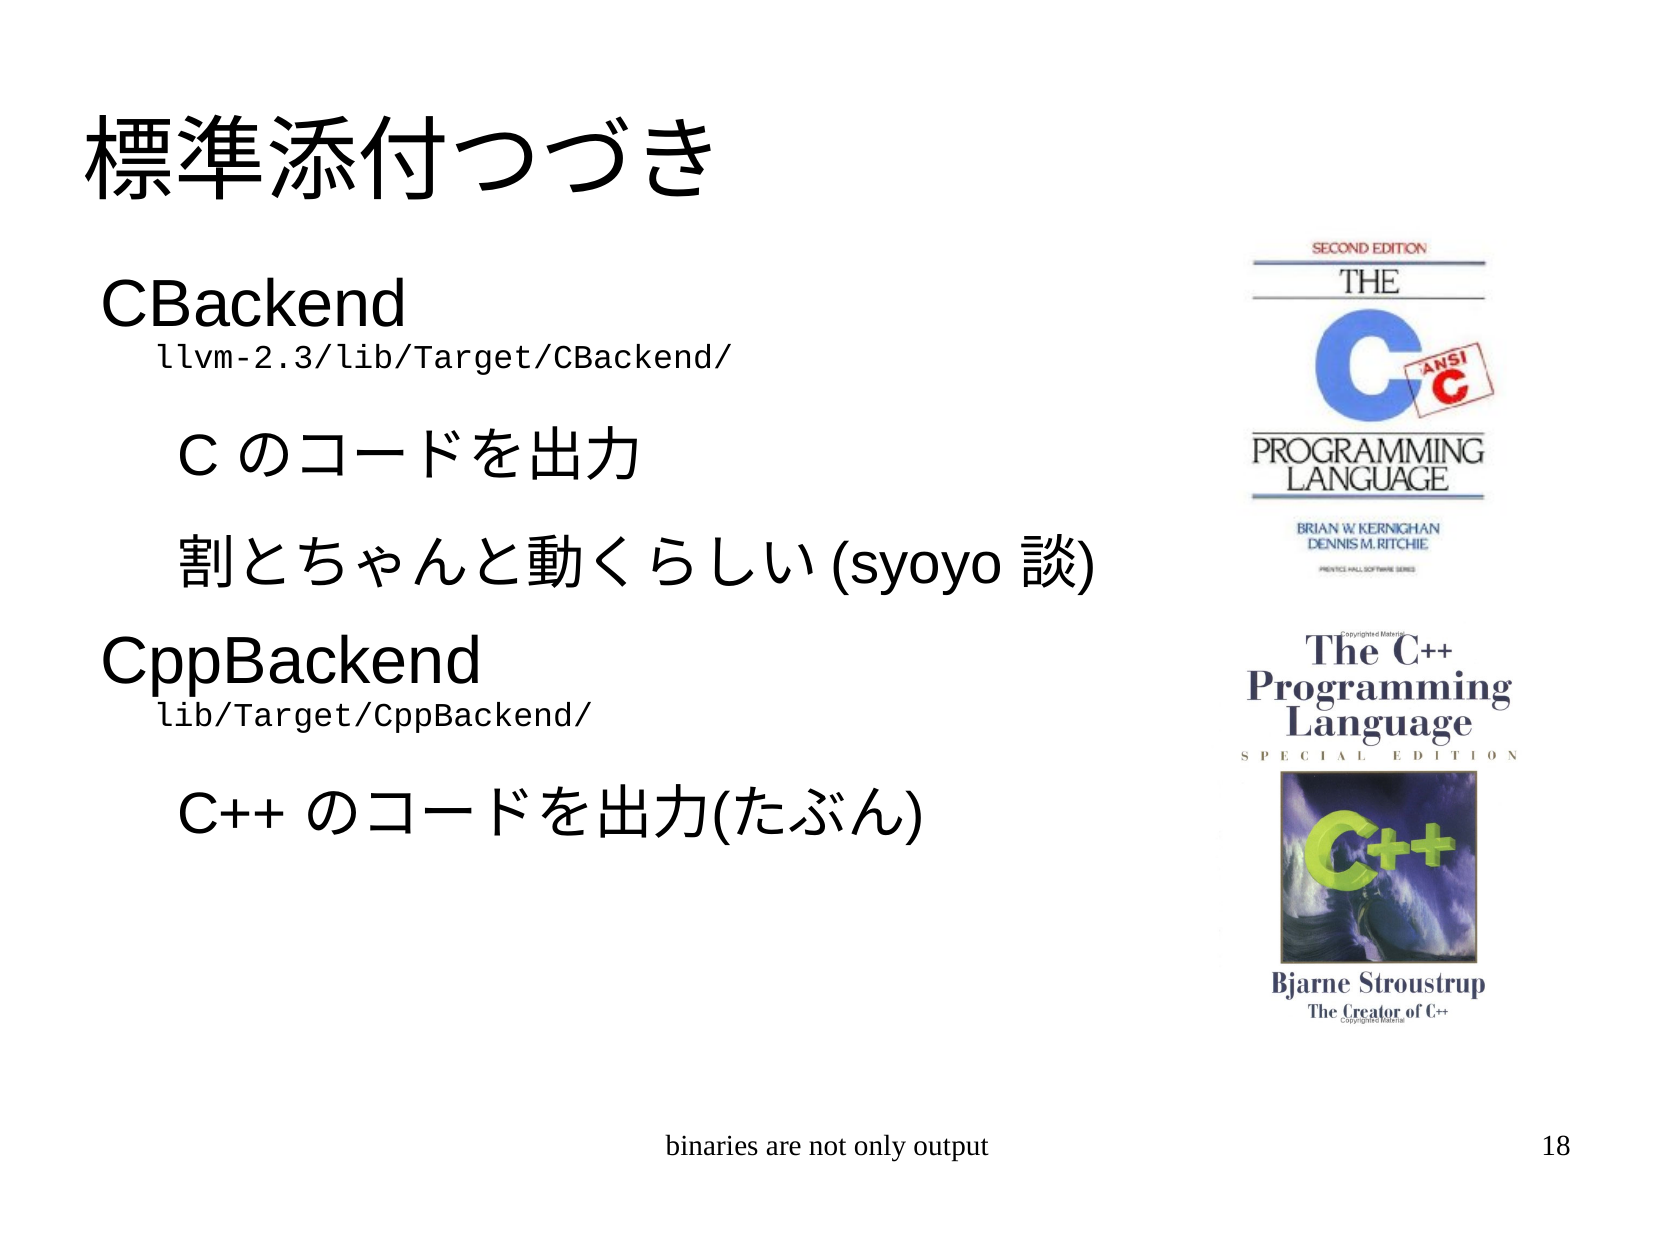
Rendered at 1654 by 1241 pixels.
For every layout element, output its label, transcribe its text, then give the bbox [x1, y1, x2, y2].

title 標準添付つづき [82, 49, 1571, 257]
picture [1210, 620, 1534, 1034]
picture [1181, 215, 1557, 591]
list CBackend llvm-2.3/lib/Target/CBackend/ C のコードを出力 割とちゃんと動くらしい (syoyo 談) CppBackend lib/Target/CppBackend/ C++ のコードを出力(たぶん) [82, 265, 1571, 1109]
